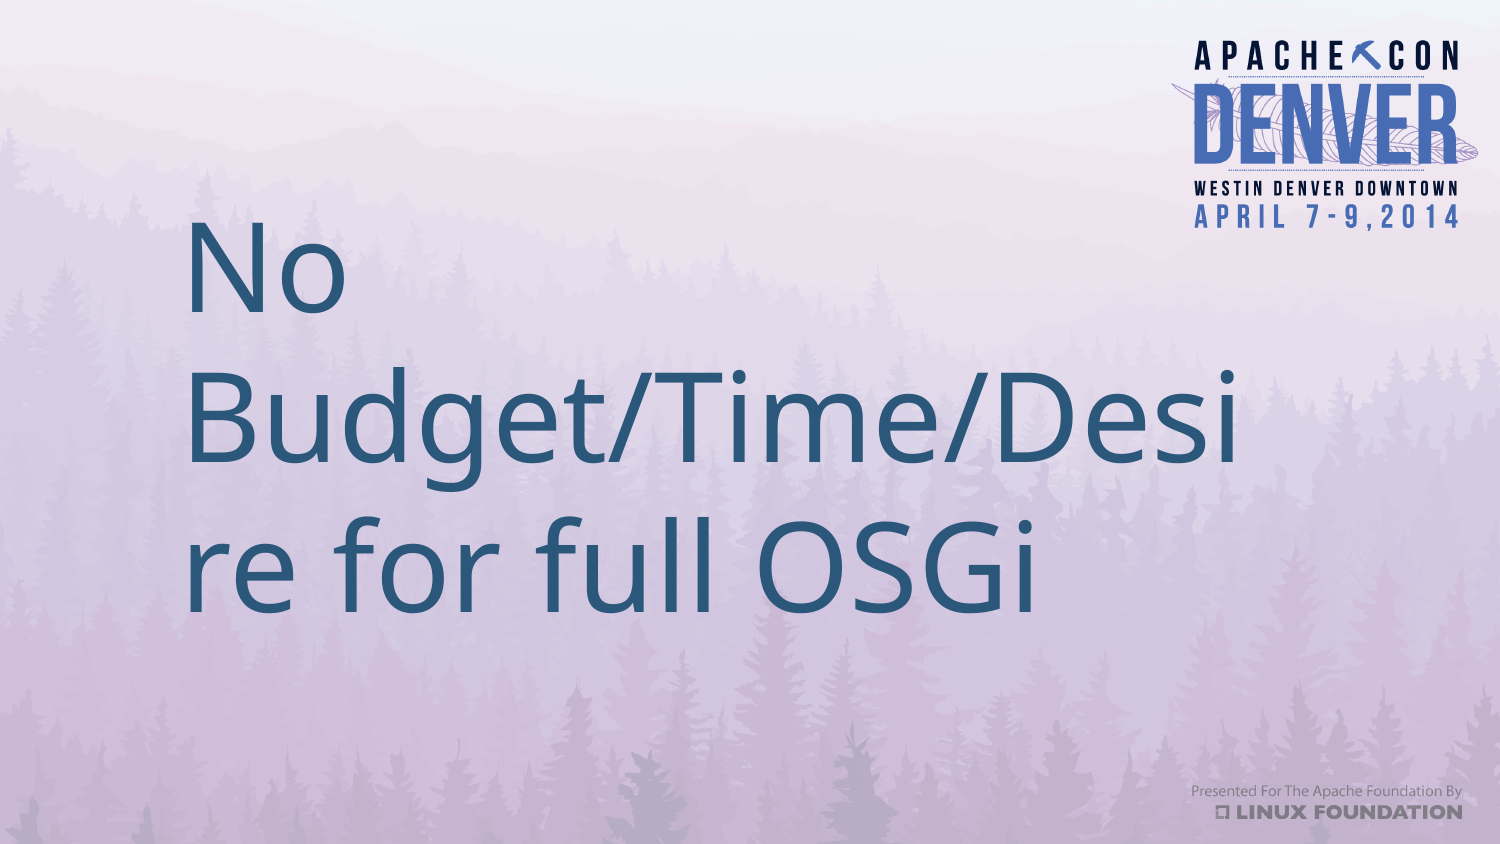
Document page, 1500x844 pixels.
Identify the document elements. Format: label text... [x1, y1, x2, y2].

picture [0, 0, 1500, 844]
text_box No Budget/Time/Desire for full OSGi [165, 180, 1261, 631]
